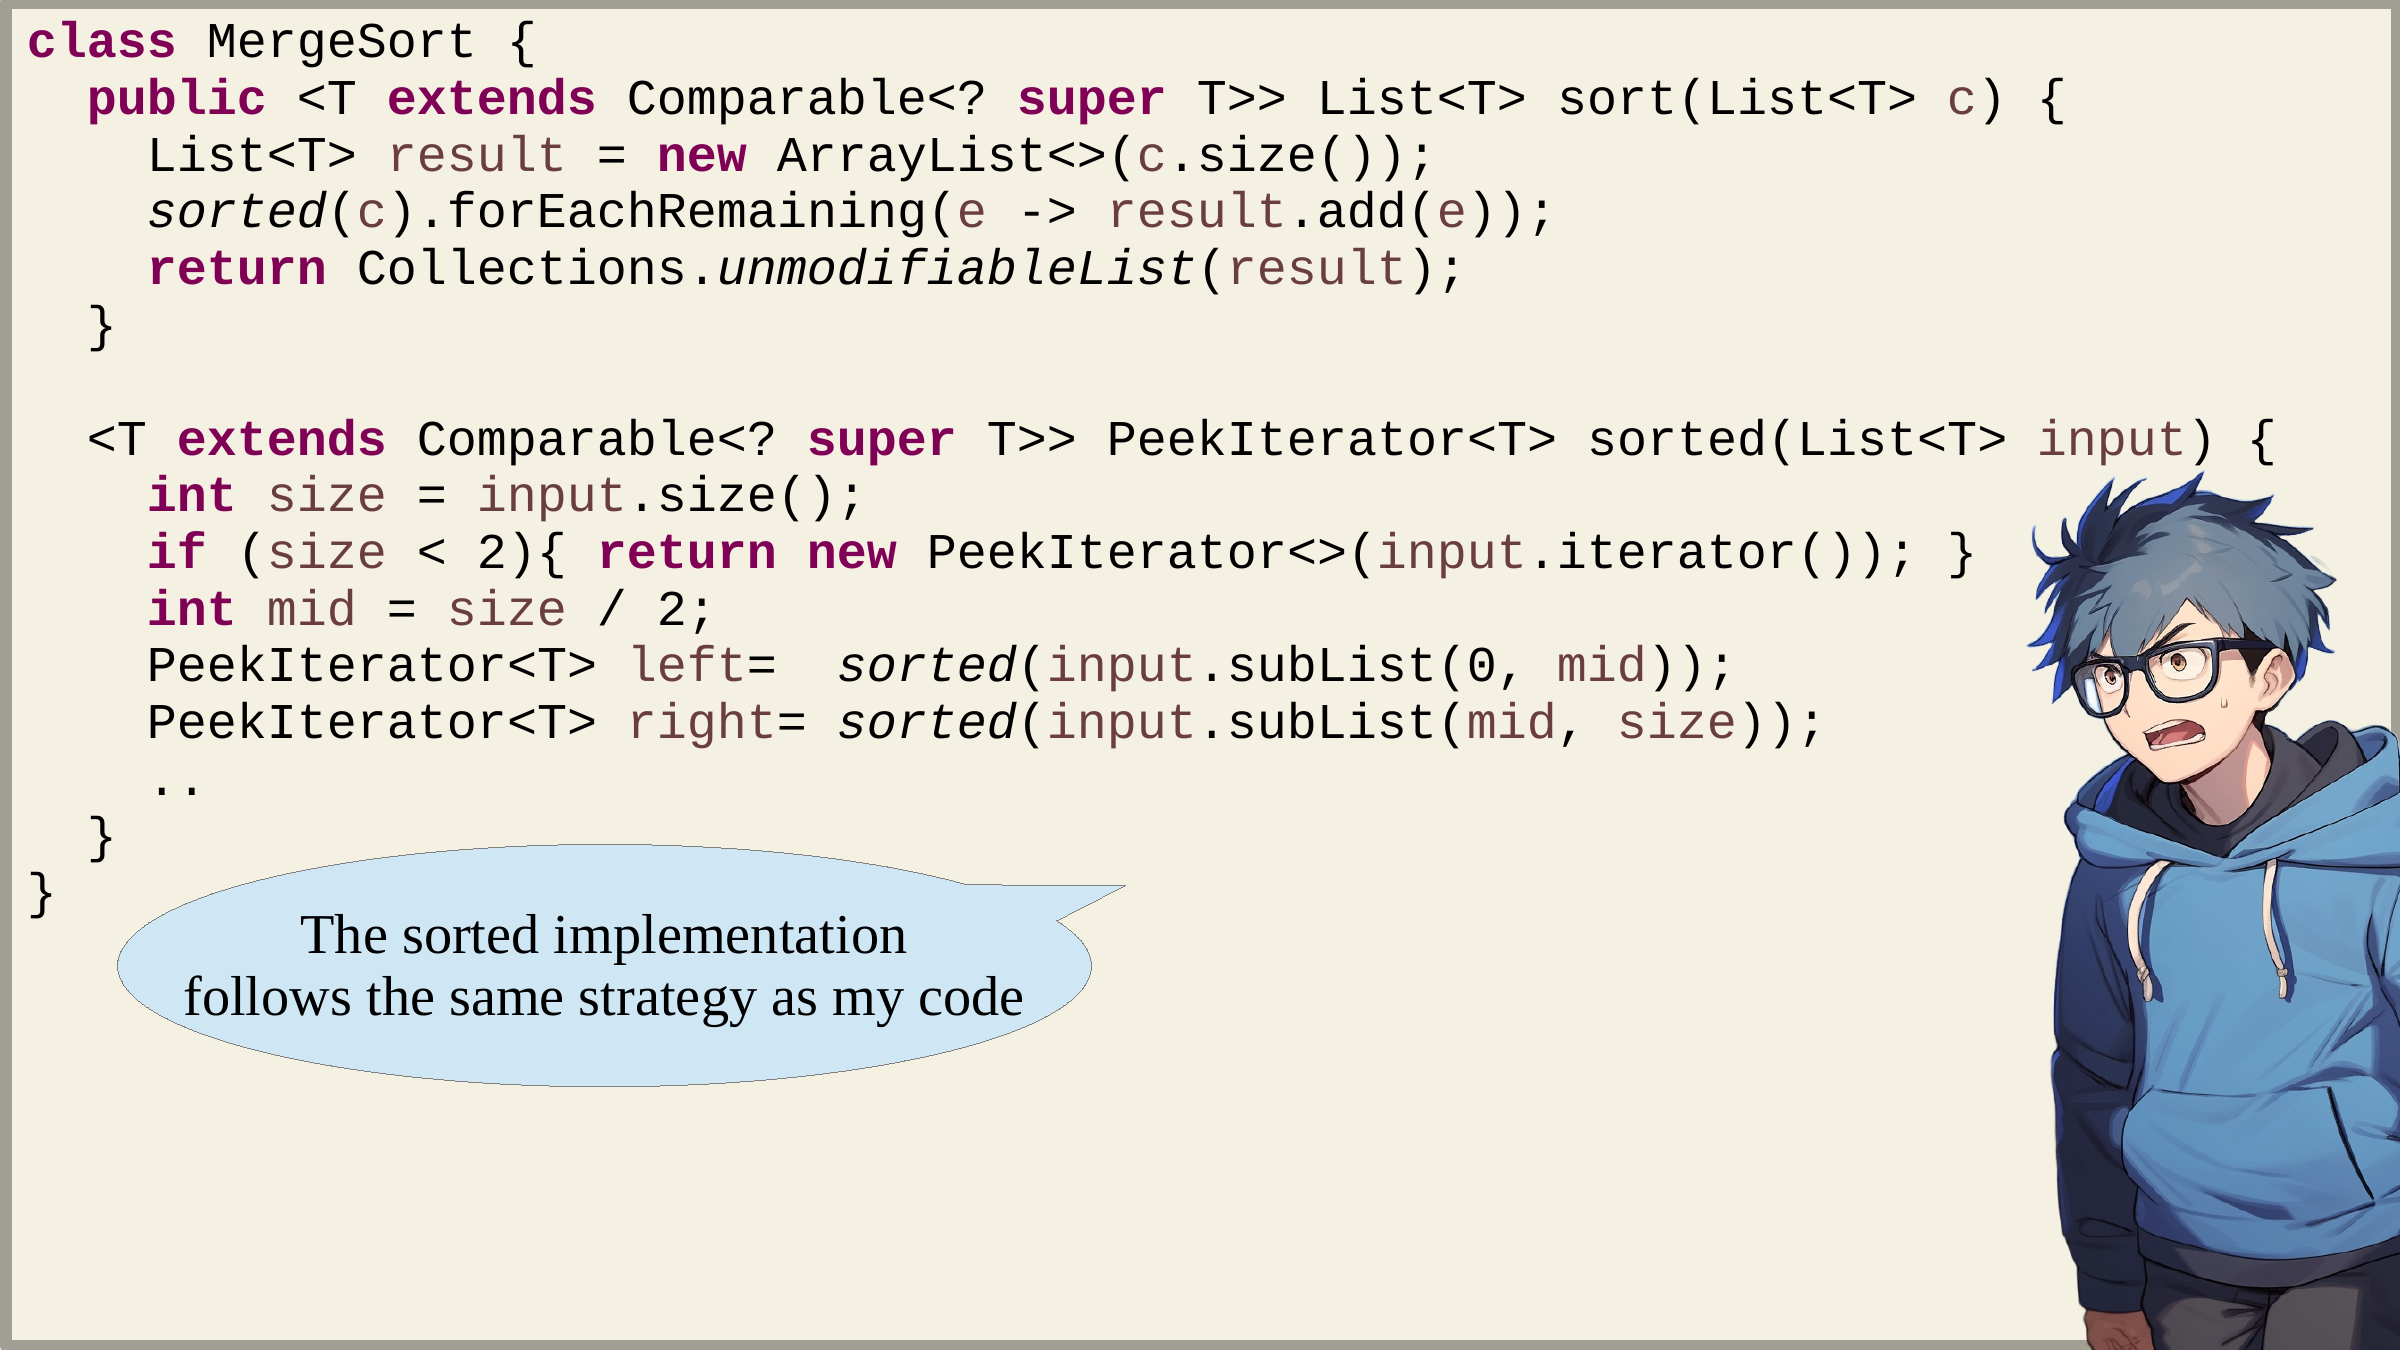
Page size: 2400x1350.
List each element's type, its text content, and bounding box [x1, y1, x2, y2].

text_box class MergeSort { public <T extends Comparable<? super T>> List<T> sort(List<T> c) { List<T> result = new ArrayList<>(c.size()); sorted(c).forEachRemaining(e -> result.add(e)); return Collections.unmodifiableList(result); } <T extends Comparable<? super T>> PeekIterator<T> sorted(List<T> input) { int size = input.size(); if (size < 2){ return new PeekIterator<>(input.iterator()); } int mid = size / 2; PeekIterator<T> left= sorted(input.subList(0, mid)); PeekIterator<T> right= sorted(input.subList(mid, size)); .. } } [5, 2, 2398, 1346]
text_box The sorted implementation follows the same strategy as my code [117, 844, 1126, 1087]
picture [1961, 447, 2400, 1350]
